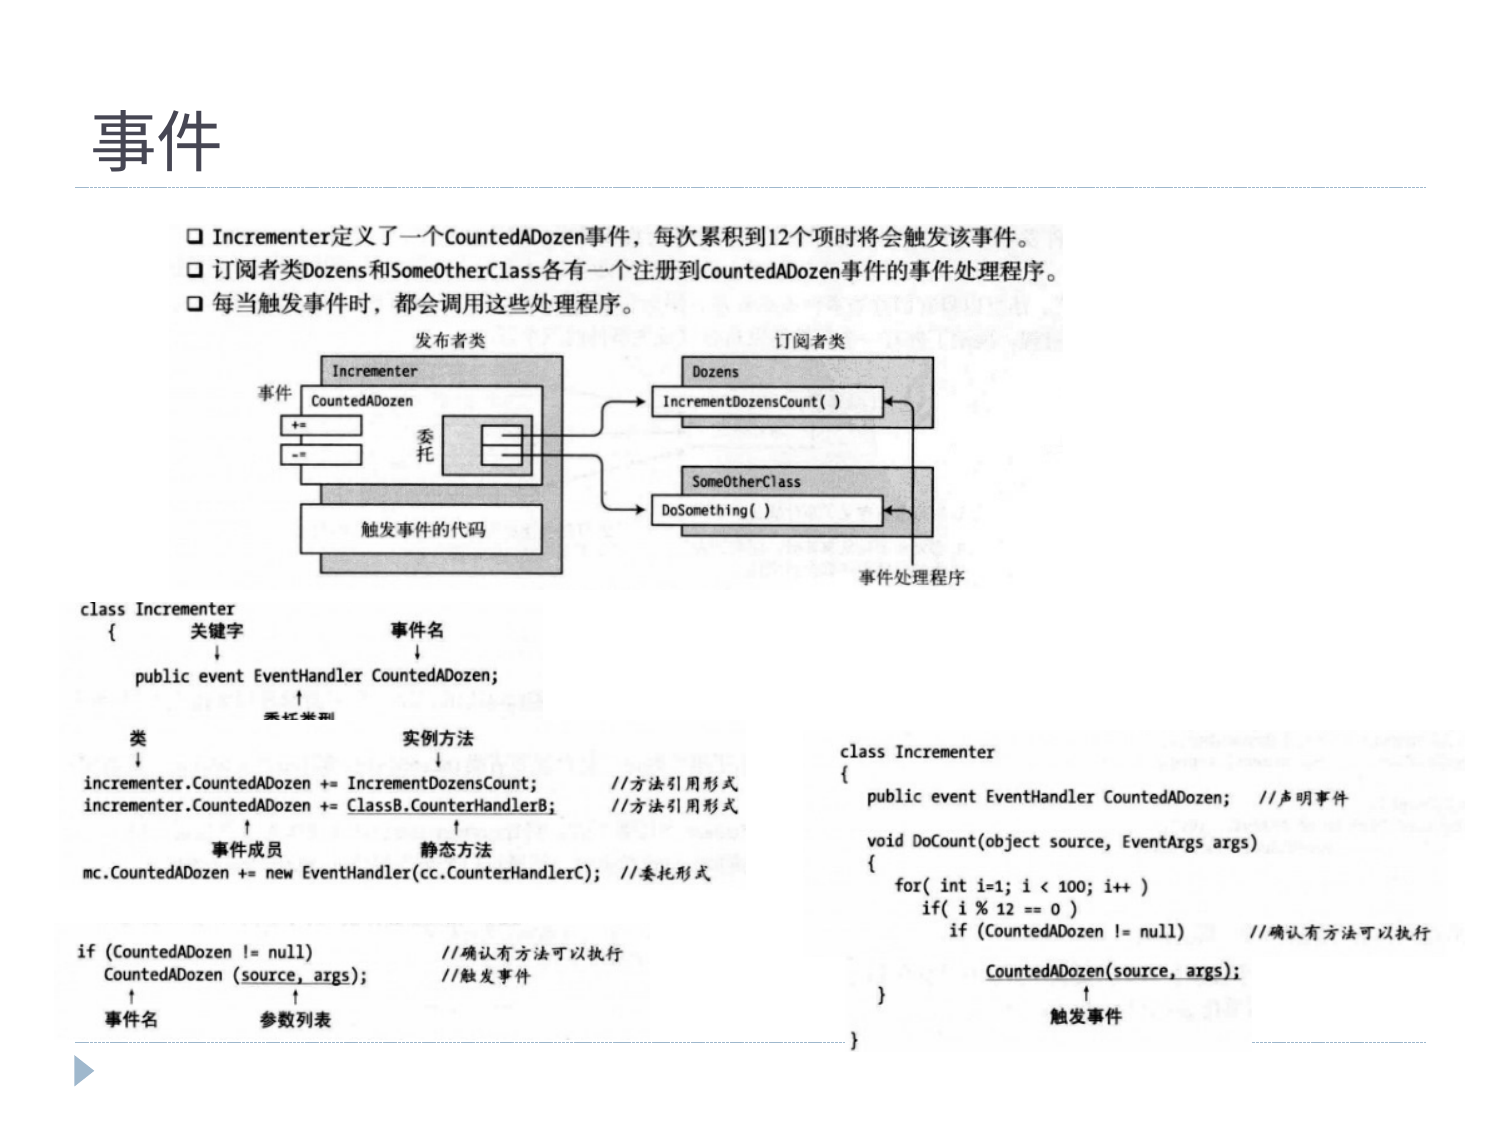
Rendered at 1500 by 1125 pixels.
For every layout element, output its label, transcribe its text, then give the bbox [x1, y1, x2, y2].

picture [169, 224, 1063, 590]
picture [54, 923, 650, 1040]
picture [59, 602, 746, 890]
picture [803, 730, 1465, 1052]
title 事件 [75, 25, 1426, 188]
